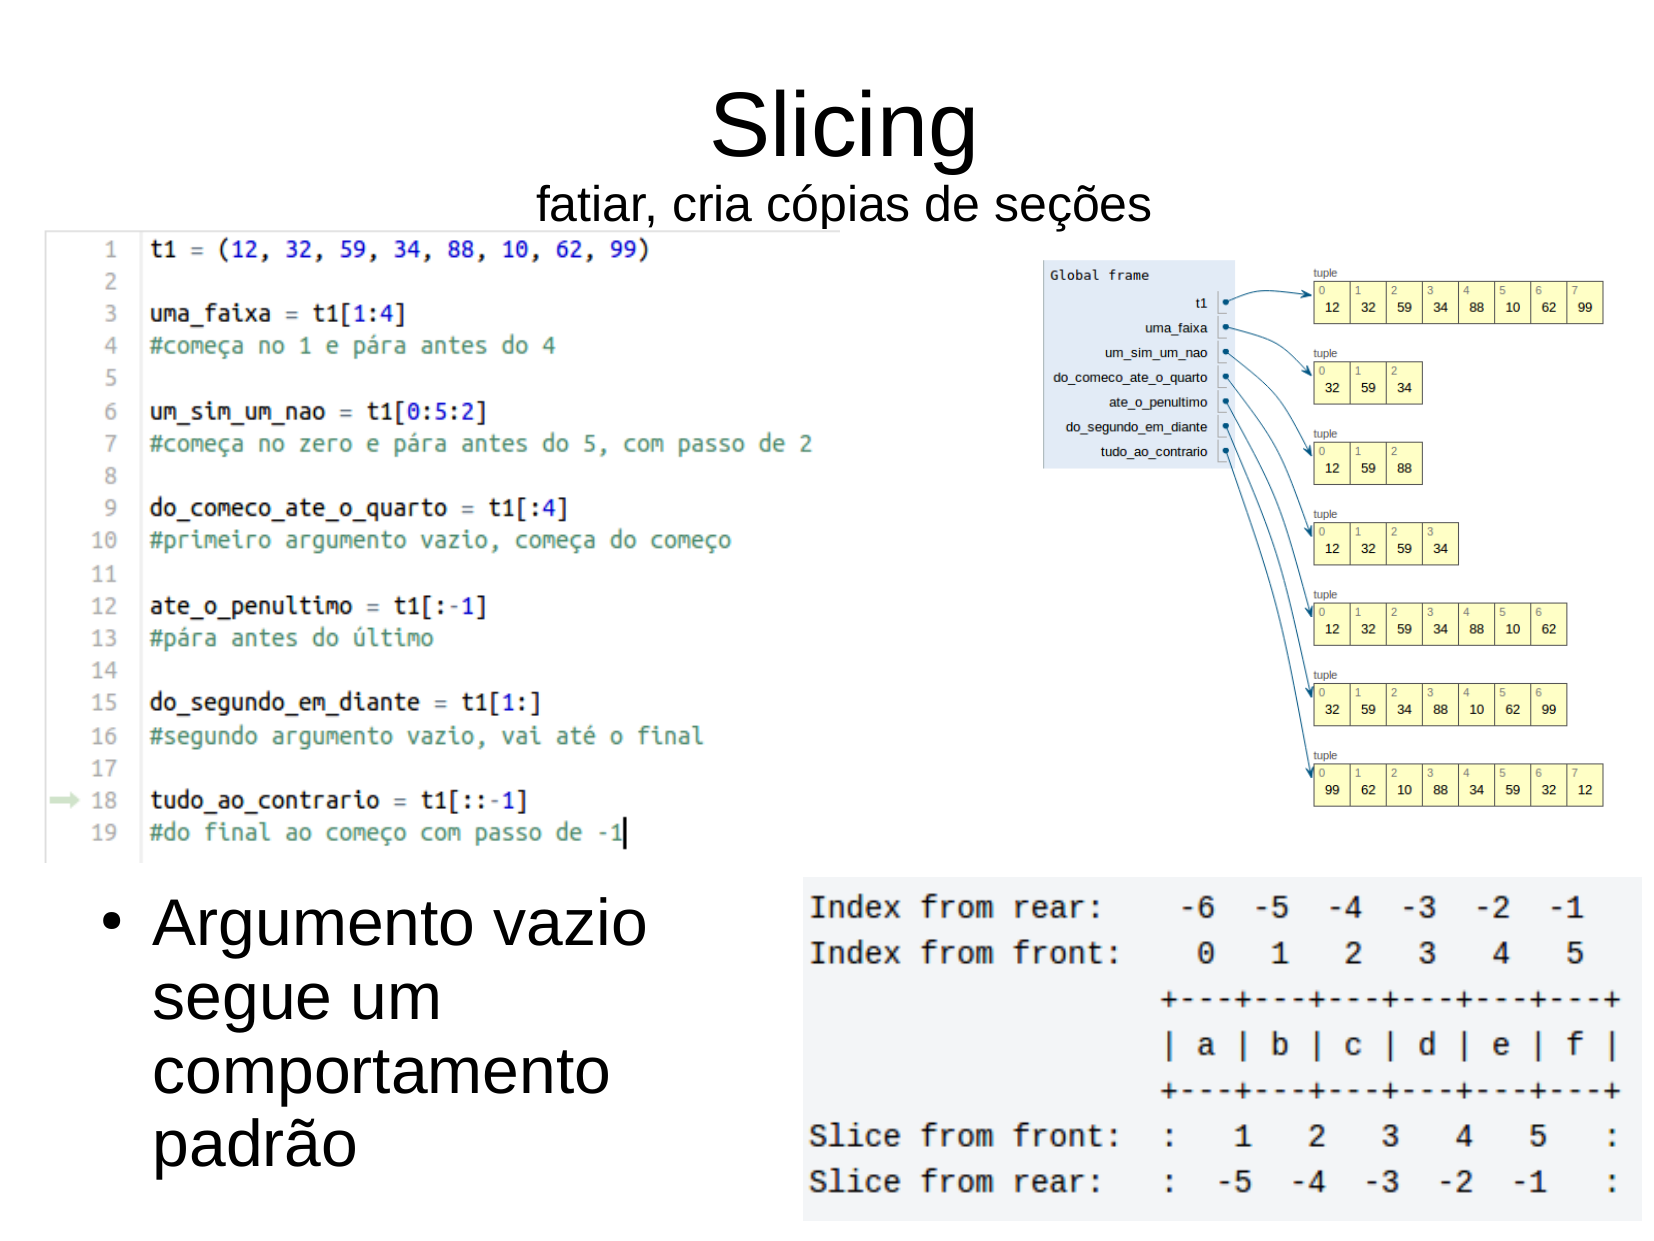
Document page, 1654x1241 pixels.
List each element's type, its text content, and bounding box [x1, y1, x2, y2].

list Argumento vazio segue um comportamento padrão [82, 885, 768, 1182]
title Slicing fatiar, cria cópias de seções [82, 49, 1571, 257]
picture [803, 877, 1642, 1221]
picture [1039, 252, 1619, 816]
picture [40, 229, 840, 863]
